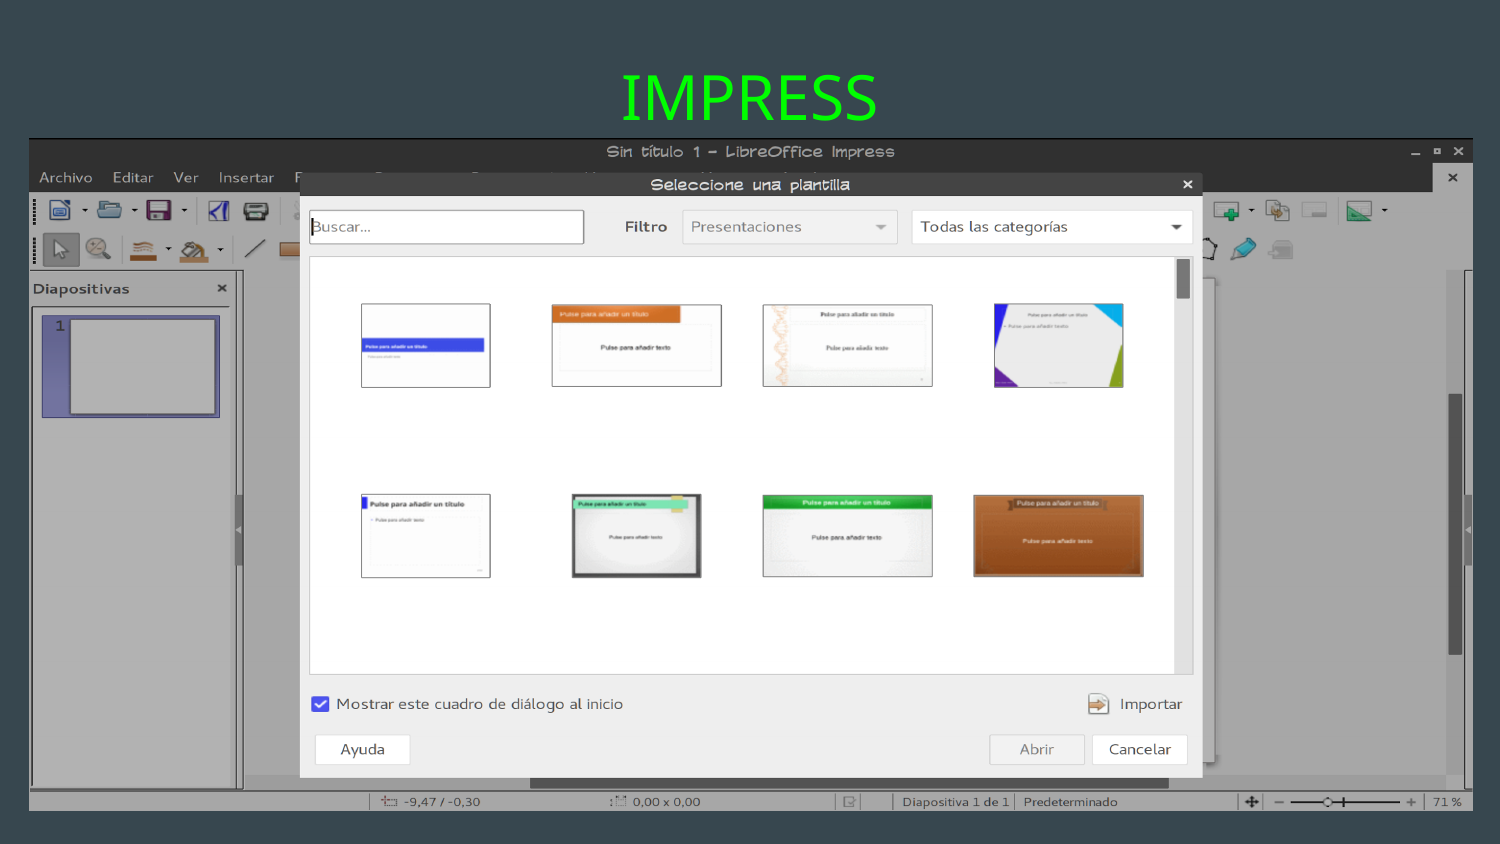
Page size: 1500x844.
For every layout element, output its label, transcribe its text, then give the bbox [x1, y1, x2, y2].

picture [29, 138, 1473, 811]
title IMPRESS [51, 42, 1449, 138]
